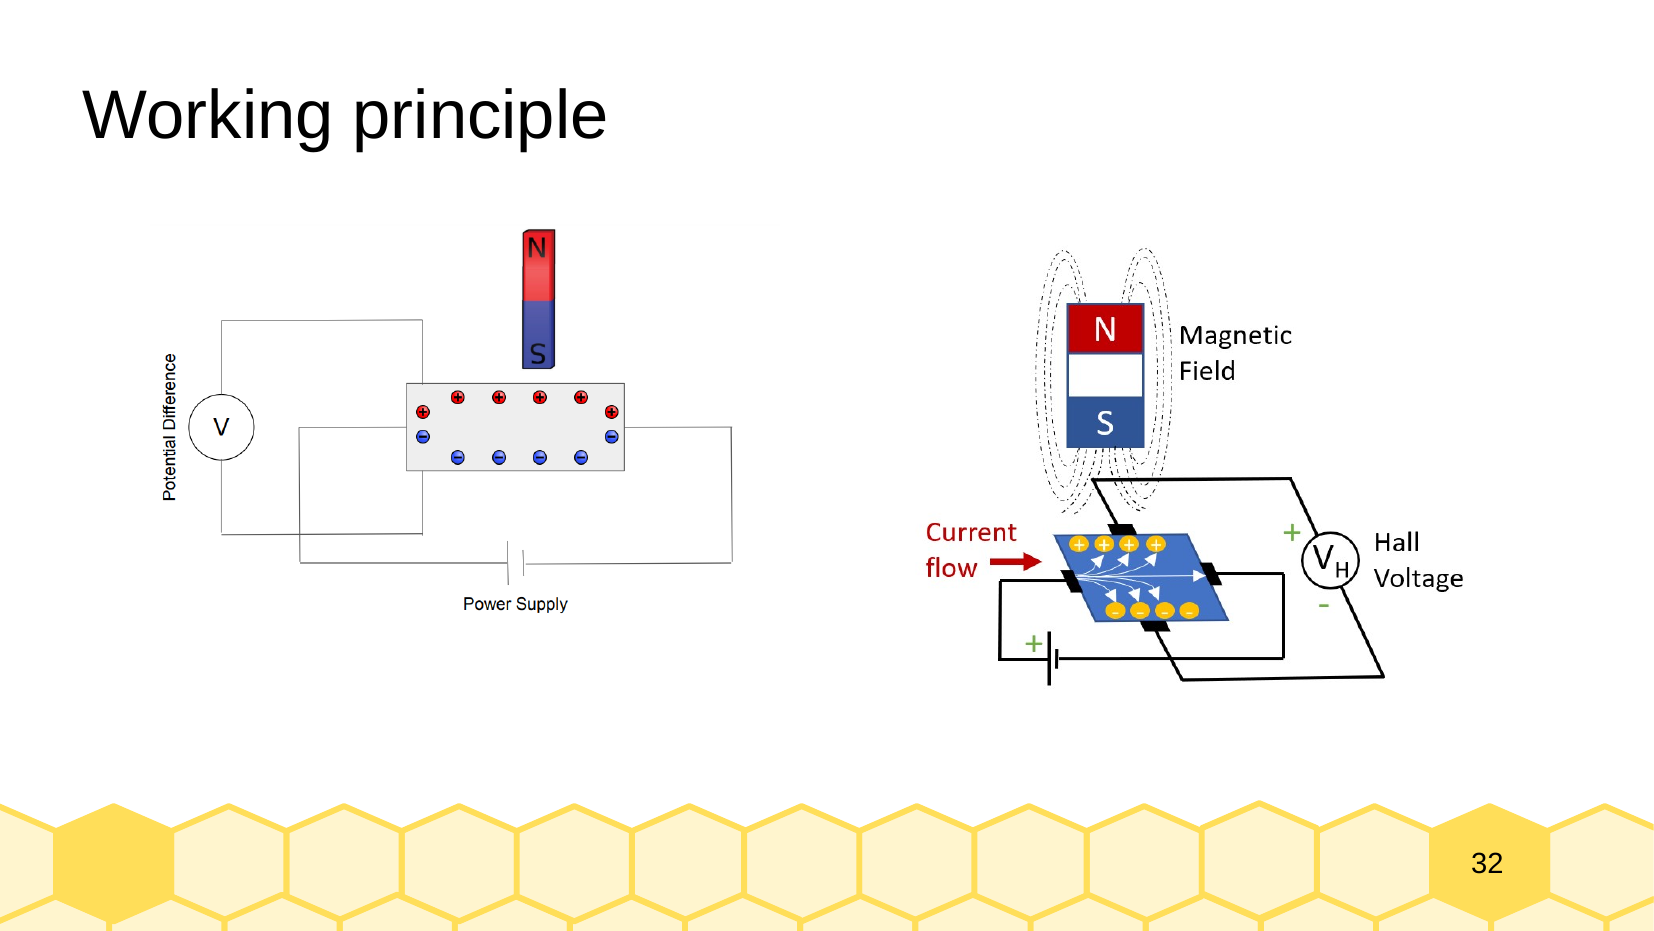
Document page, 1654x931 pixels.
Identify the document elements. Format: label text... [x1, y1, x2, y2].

picture [877, 219, 1501, 713]
title Working principle [82, 37, 1571, 193]
picture [150, 224, 780, 629]
